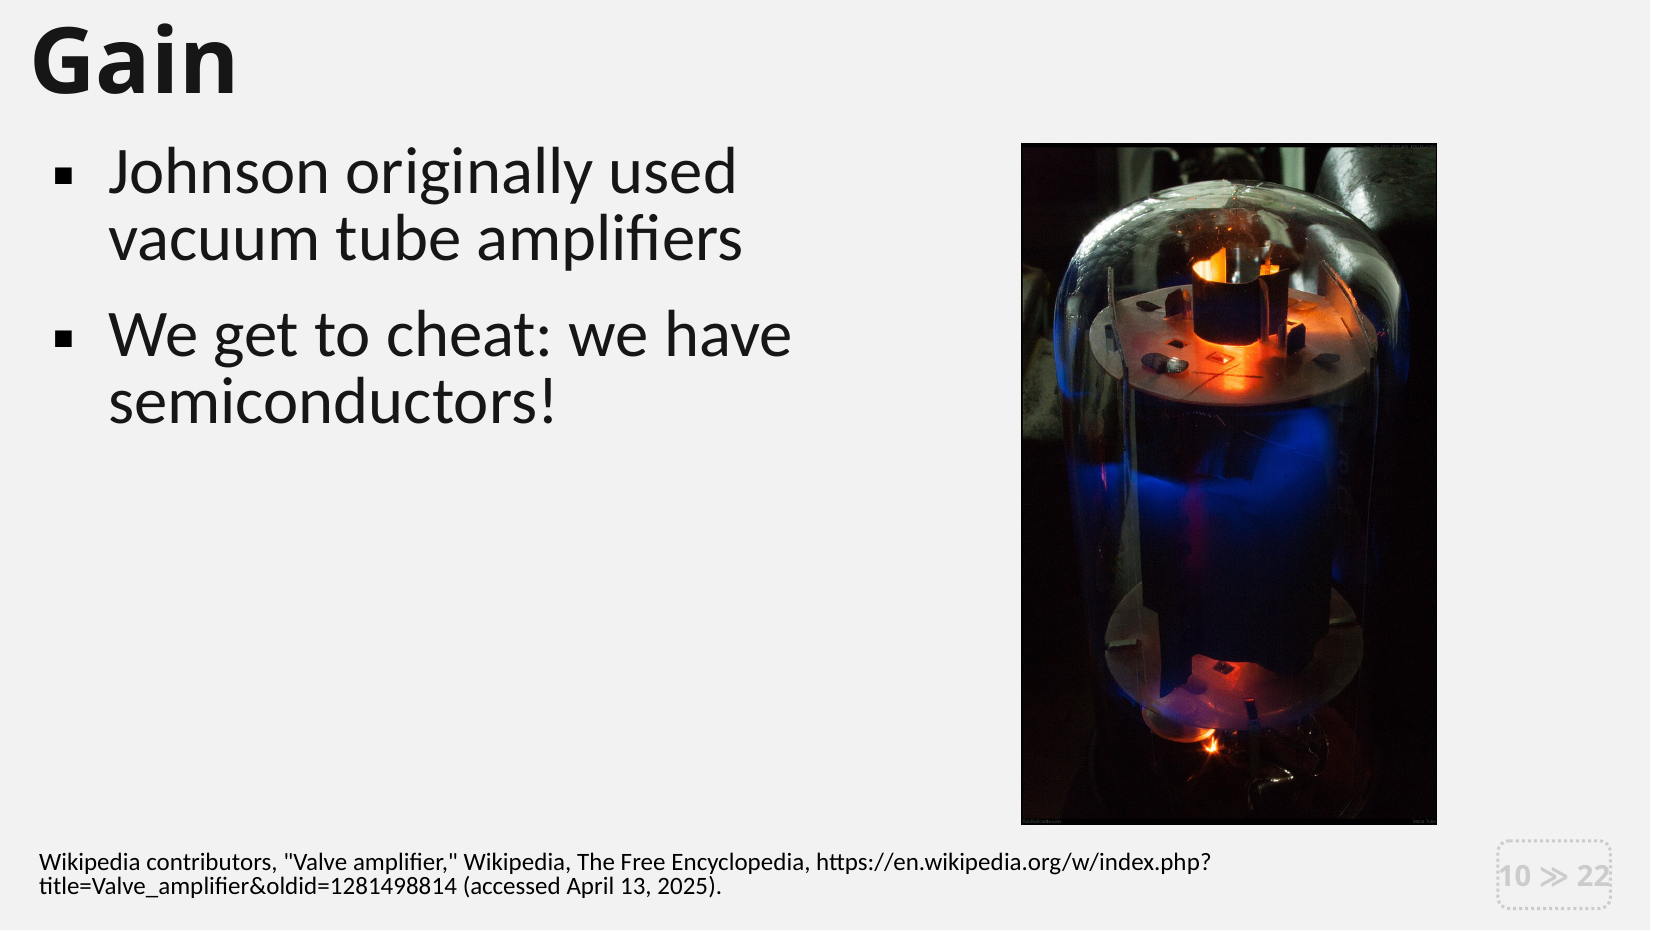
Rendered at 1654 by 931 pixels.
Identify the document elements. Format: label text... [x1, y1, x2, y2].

list Johnson originally used vacuum tube amplifiers We get to cheat: we have semiconductors! [37, 143, 807, 826]
picture [1021, 143, 1437, 825]
text_box Wikipedia contributors, "Valve amplifier," Wikipedia, The Free Encyclopedia, https://en.wikipedia.org/w/index.php?title=Valve_amplifier&oldid=1281498814 (accessed April 13, 2025). [24, 843, 1627, 909]
title Gain [29, 0, 1613, 118]
